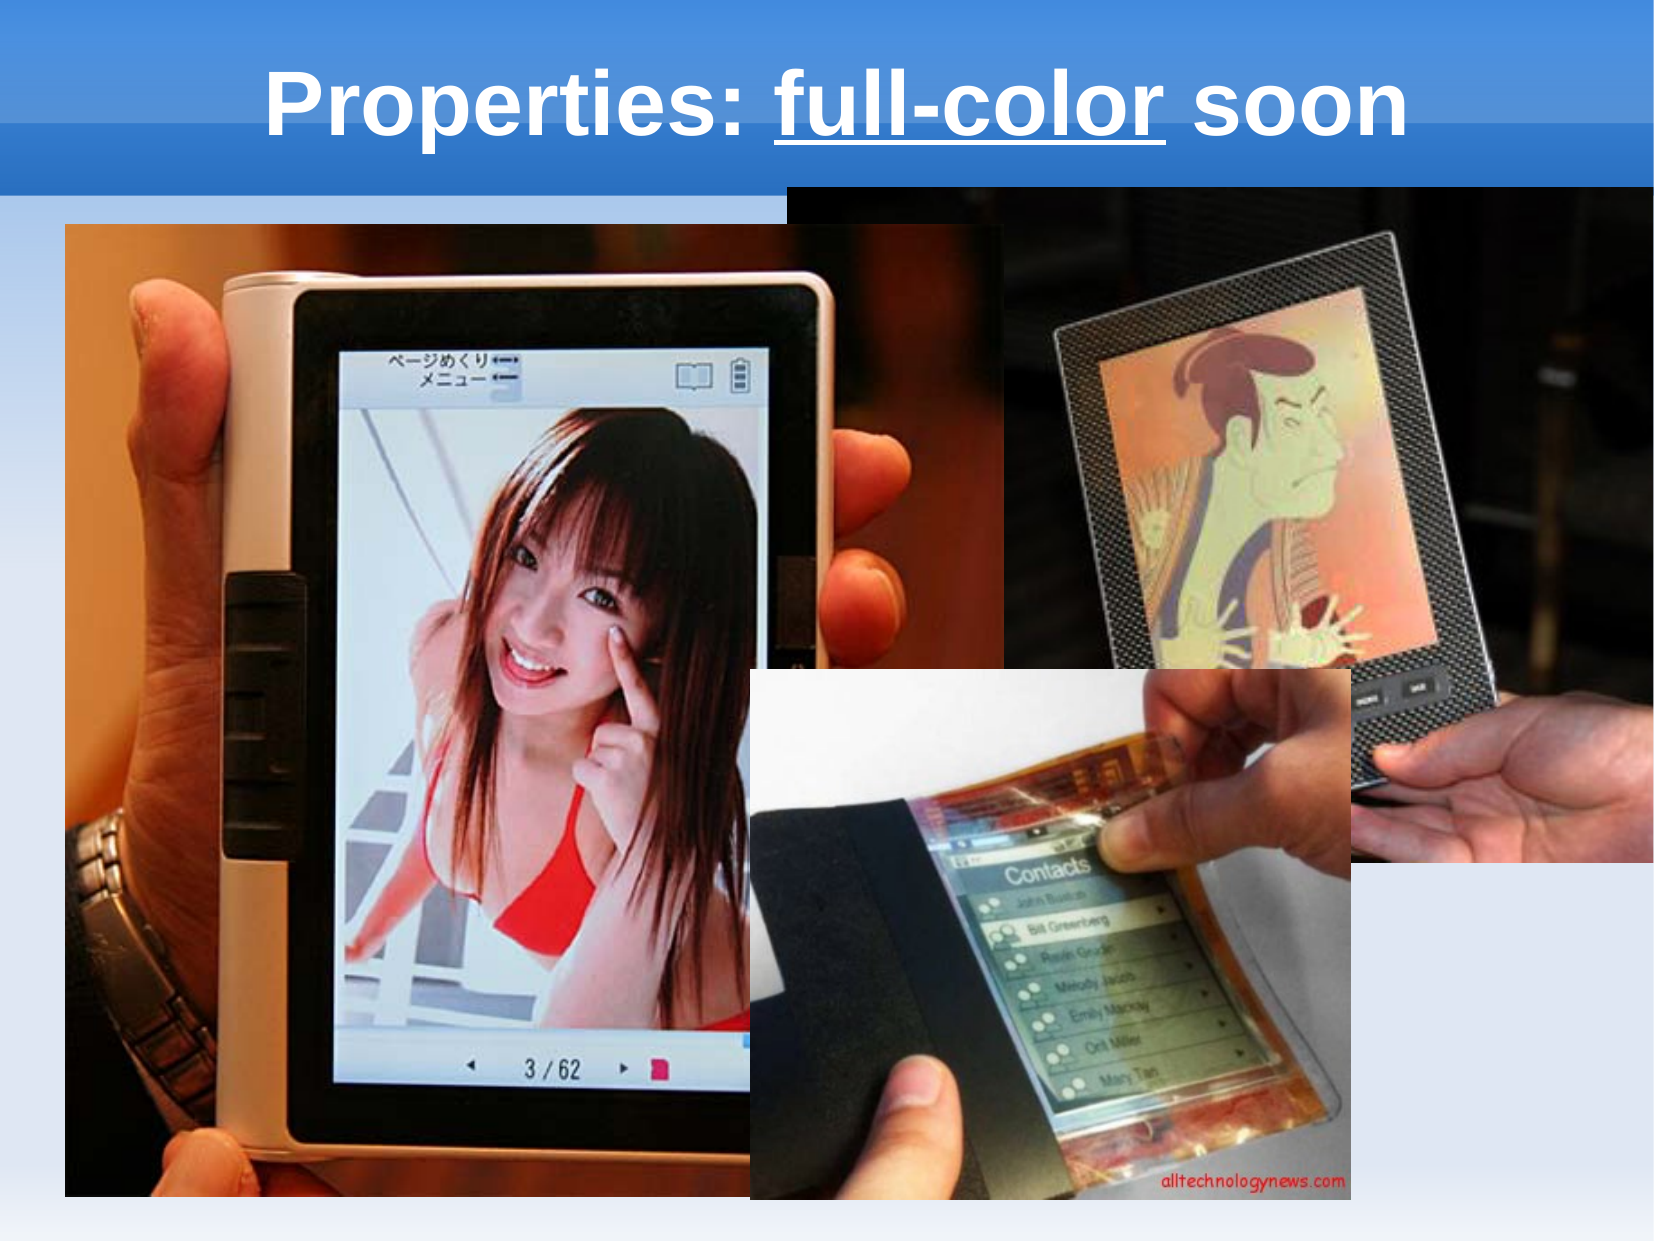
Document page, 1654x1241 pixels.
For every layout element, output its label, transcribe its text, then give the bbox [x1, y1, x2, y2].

picture [0, 0, 1654, 1241]
title Properties: full-color soon [76, 7, 1565, 200]
